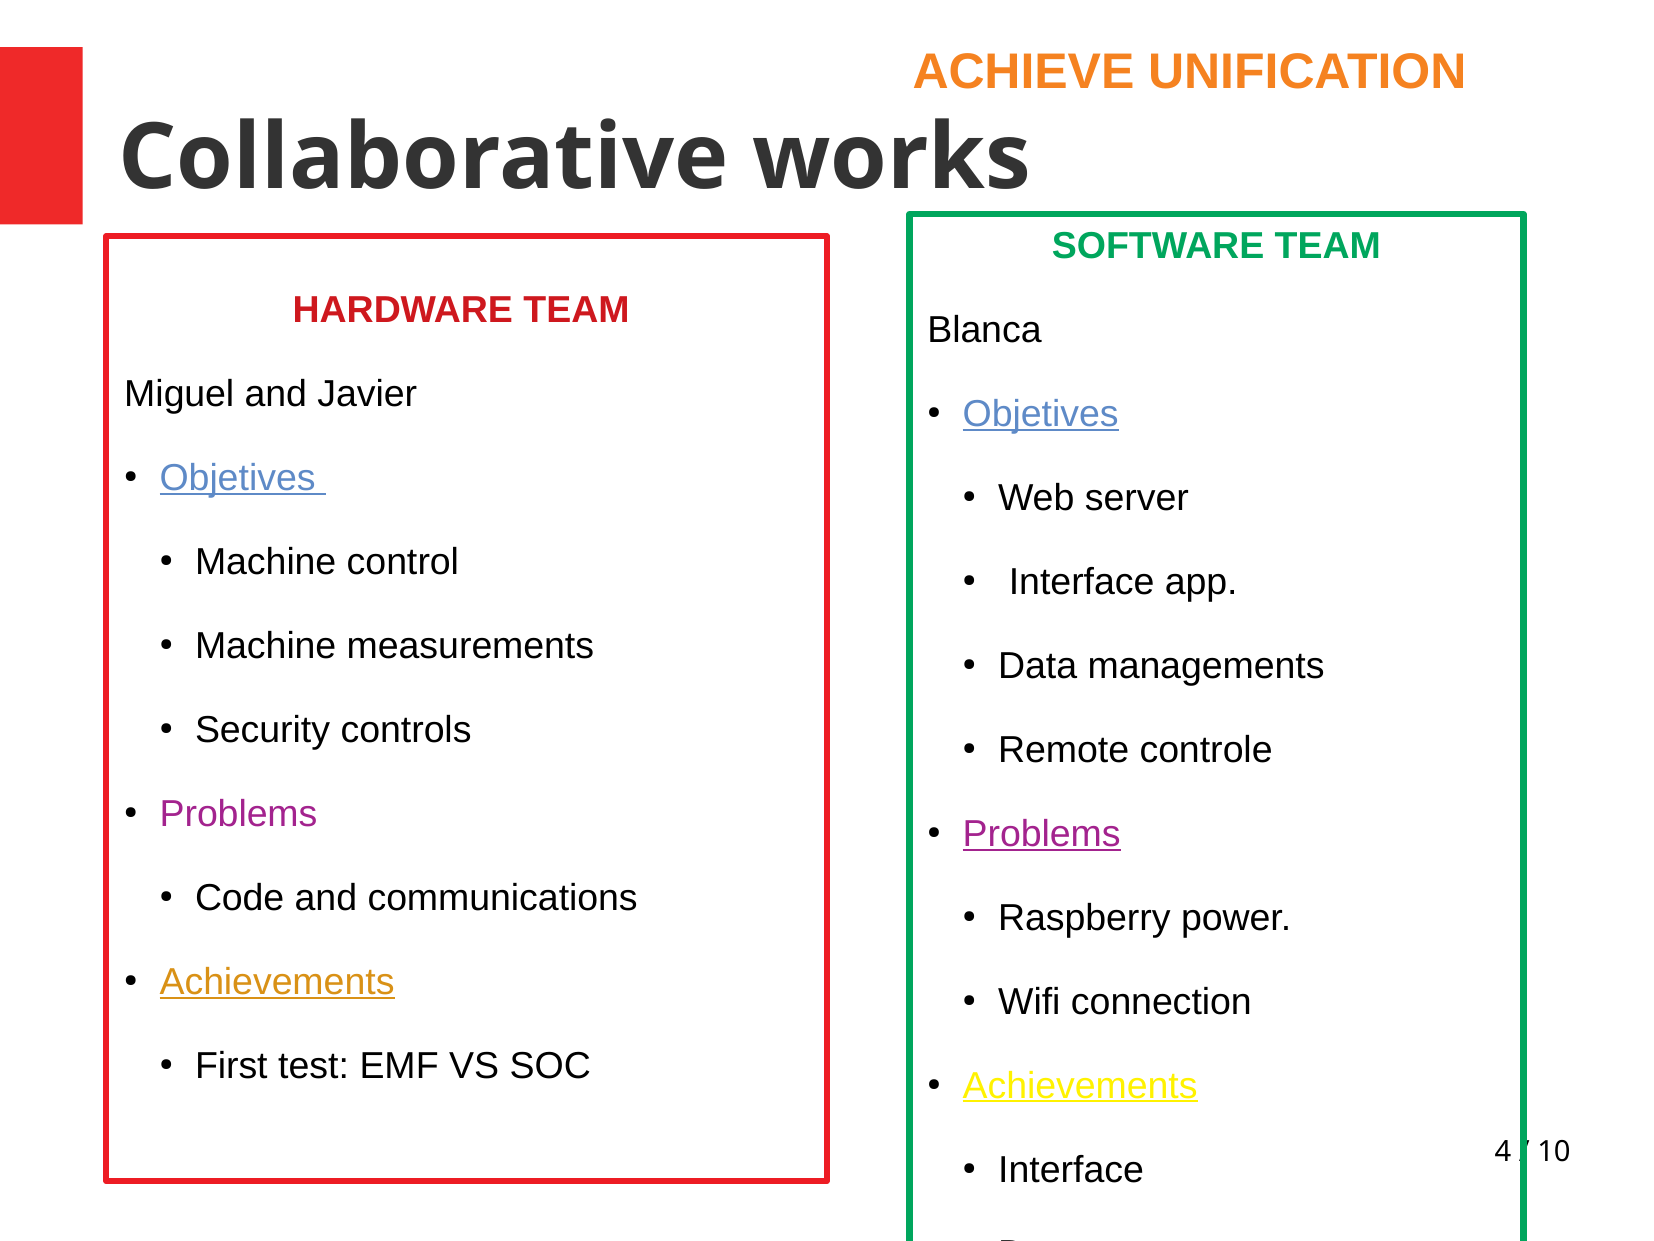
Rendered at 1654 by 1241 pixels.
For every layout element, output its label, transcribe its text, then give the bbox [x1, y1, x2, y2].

text_box SOFTWARE TEAM Blanca Objetives Web server Interface app. Data managements Remote controle Problems Raspberry power. Wifi connection Achievements Interface Data management [909, 214, 1524, 1188]
title Collaborative works [118, 49, 1571, 257]
text_box ACHIEVE UNIFICATION [897, 35, 1583, 145]
text_box HARDWARE TEAM Miguel and Javier Objetives Machine control Machine measurements Security controls Problems Code and communications Achievements First test: EMF VS SOC [106, 236, 827, 1104]
